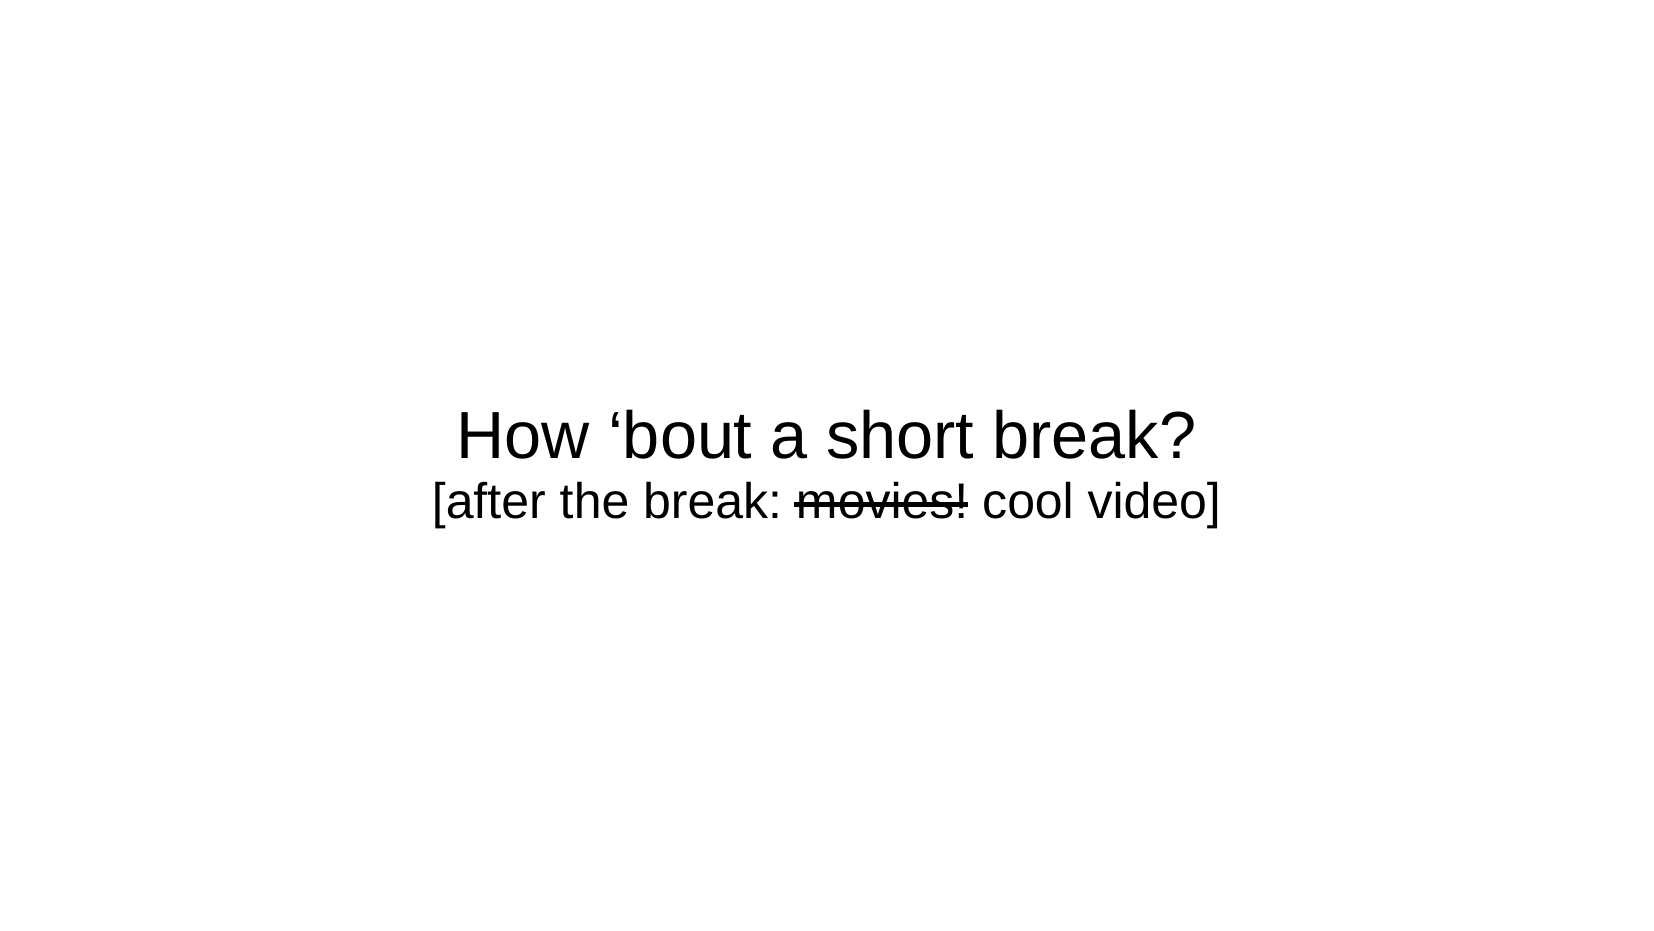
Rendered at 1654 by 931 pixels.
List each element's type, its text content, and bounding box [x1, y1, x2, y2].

subtitle How ‘bout a short break? [after the break: movies! cool video] [82, 138, 1571, 790]
